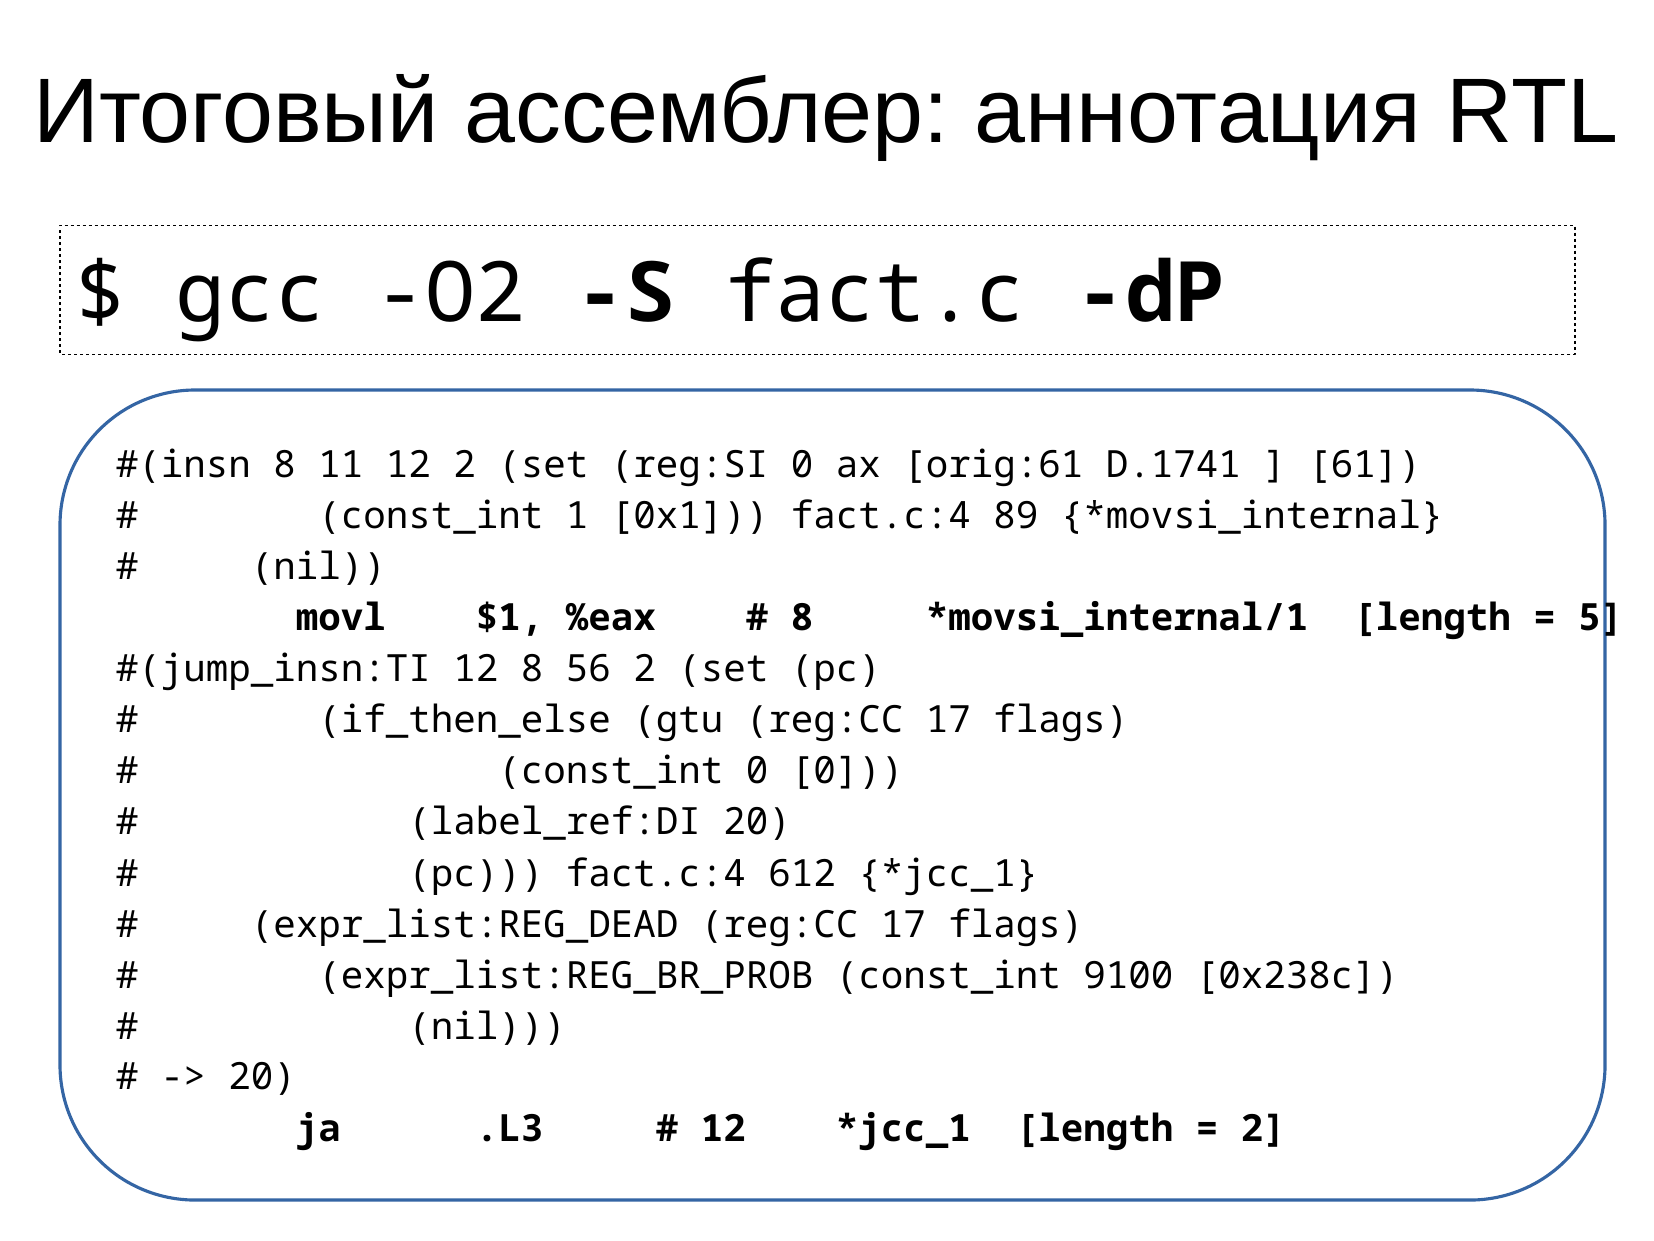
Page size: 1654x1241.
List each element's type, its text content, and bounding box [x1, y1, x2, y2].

title Итоговый ассемблер: аннотация RTL [9, 45, 1645, 178]
text_box #(insn 8 11 12 2 (set (reg:SI 0 ax [orig:61 D.1741 ] [61]) # (const_int 1 [0x1])) fact.c:4 89 {*movsi_internal} # (nil)) movl $1, %eax # 8 *movsi_internal/1 [length = 5] #(jump_insn:TI 12 8 56 2 (set (pc) # (if_then_else (gtu (reg:CC 17 flags) # (const_int 0 [0])) # (label_ref:DI 20) # (pc))) fact.c:4 612 {*jcc_1} # (expr_list:REG_DEAD (reg:CC 17 flags) # (expr_list:REG_BR_PROB (const_int 9100 [0x238c]) # (nil))) # -> 20) ja .L3 # 12 *jcc_1 [length = 2] [60, 390, 1606, 1201]
text_box $ gcc -O2 -S fact.c -dP [60, 225, 1576, 352]
